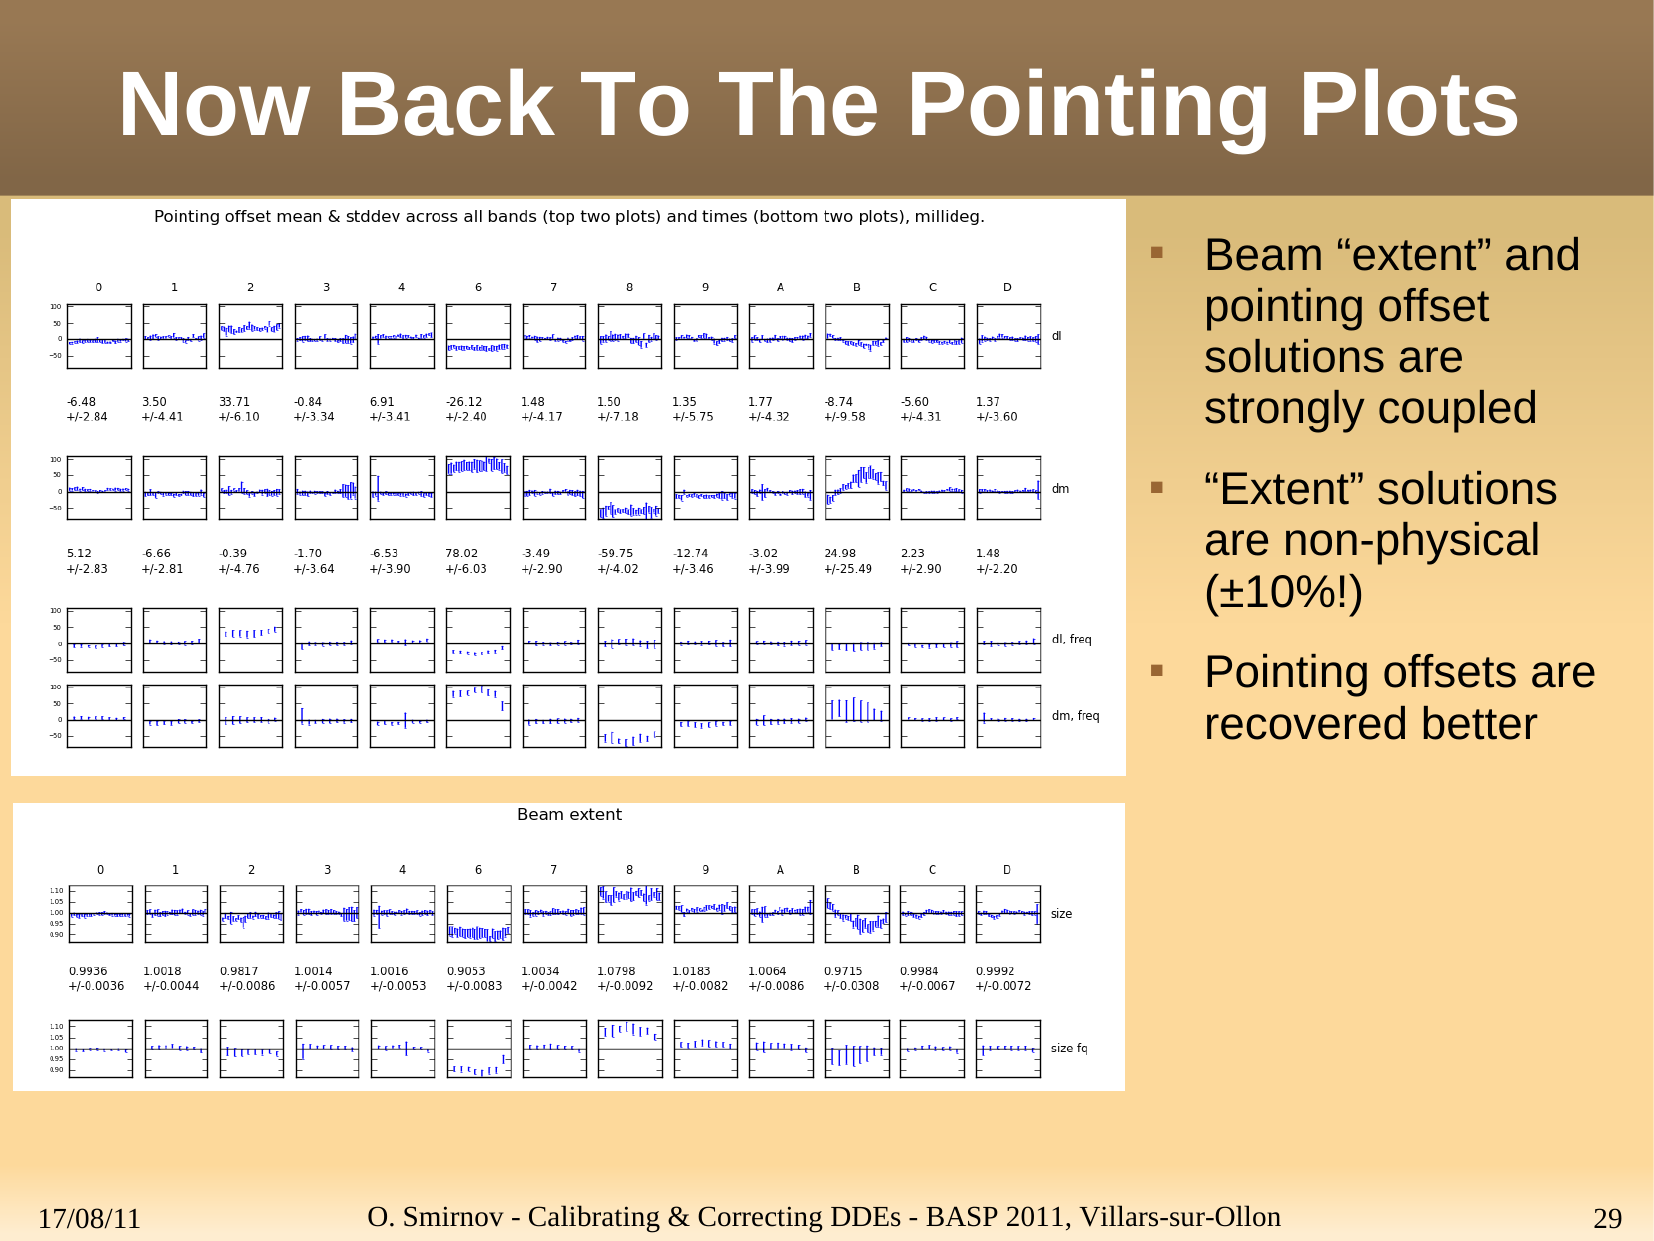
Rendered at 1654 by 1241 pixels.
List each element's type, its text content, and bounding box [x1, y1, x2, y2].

list Beam “extent” and pointing offset solutions are strongly coupled “Extent” solutions are non-physical (±10%!) Pointing offsets are recovered better [1133, 228, 1613, 1126]
title Now Back To The Pointing Plots [76, 0, 1565, 208]
picture [0, 0, 1654, 1241]
